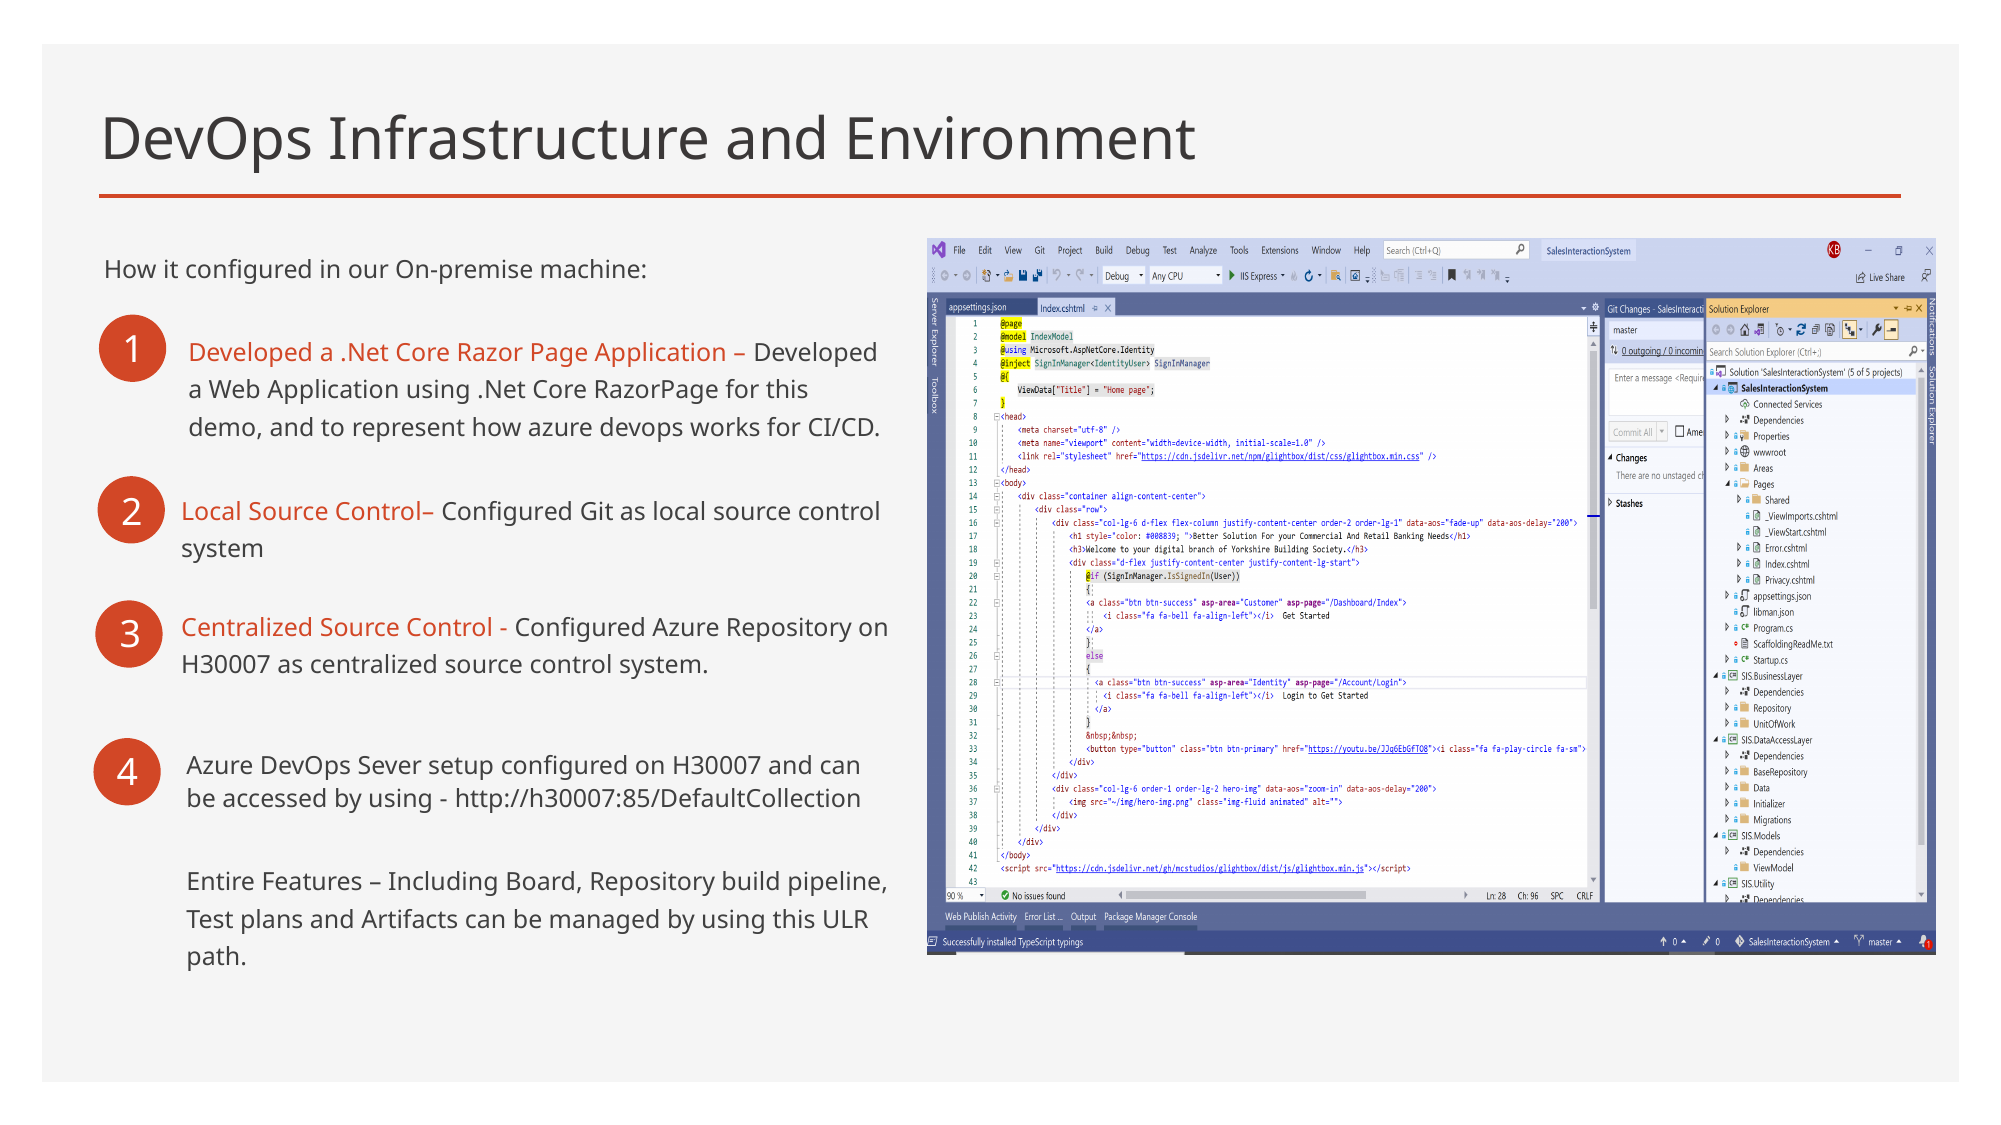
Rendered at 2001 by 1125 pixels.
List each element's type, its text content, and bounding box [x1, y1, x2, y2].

text_box [112, 802, 142, 806]
text_box Azure DevOps Sever setup configured on H30007 and can be accessed by using - http://h30007:85/DefaultCollection Entire Features – Including Board, Repository build pipeline, Test plans and Artifacts can be managed by using this ULR path. [171, 734, 911, 1044]
text_box Local Source Control– Configured Git as local source control system [166, 480, 906, 596]
picture [927, 238, 1936, 955]
text_box Centralized Source Control - Configured Azure Repository on H30007 as centralized source control system. [166, 596, 906, 732]
text_box 3 [84, 602, 166, 664]
title DevOps Infrastructure and Environment [85, 73, 1214, 179]
text_box 4 [81, 740, 171, 802]
text_box 1 [87, 317, 179, 378]
text_box [113, 664, 145, 668]
text_box Developed a .Net Core Razor Page Application – Developed a Web Application using .Net Core RazorPage for this demo, and to represent how azure devops works for CI/CD. [173, 321, 900, 452]
text_box How it configured in our On-premise machine: [88, 238, 927, 317]
text_box [116, 378, 149, 382]
text_box 2 [86, 479, 178, 541]
